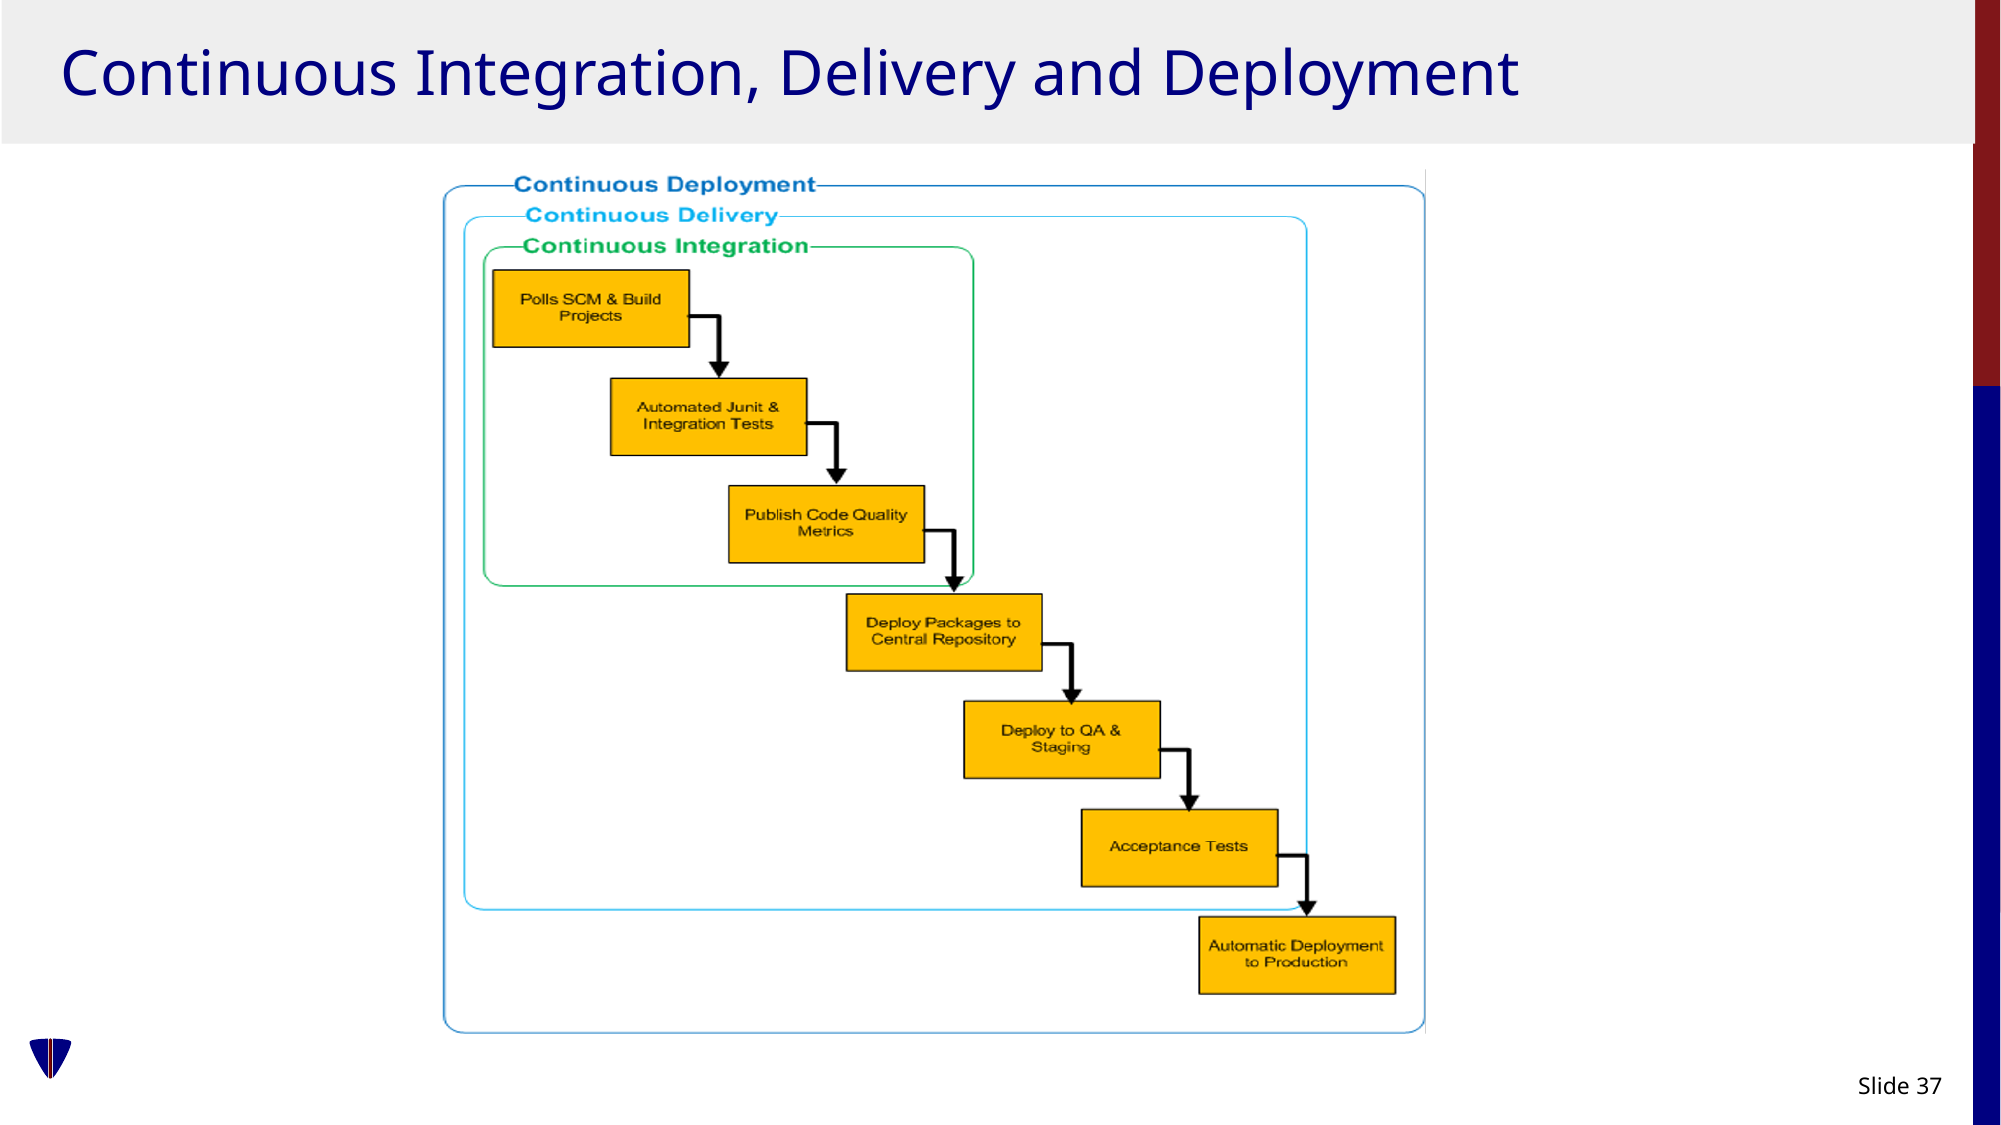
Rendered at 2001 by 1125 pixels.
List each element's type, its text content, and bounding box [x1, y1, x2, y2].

picture [442, 168, 1426, 1034]
title Continuous Integration, Delivery and Deployment [1, 0, 1976, 144]
